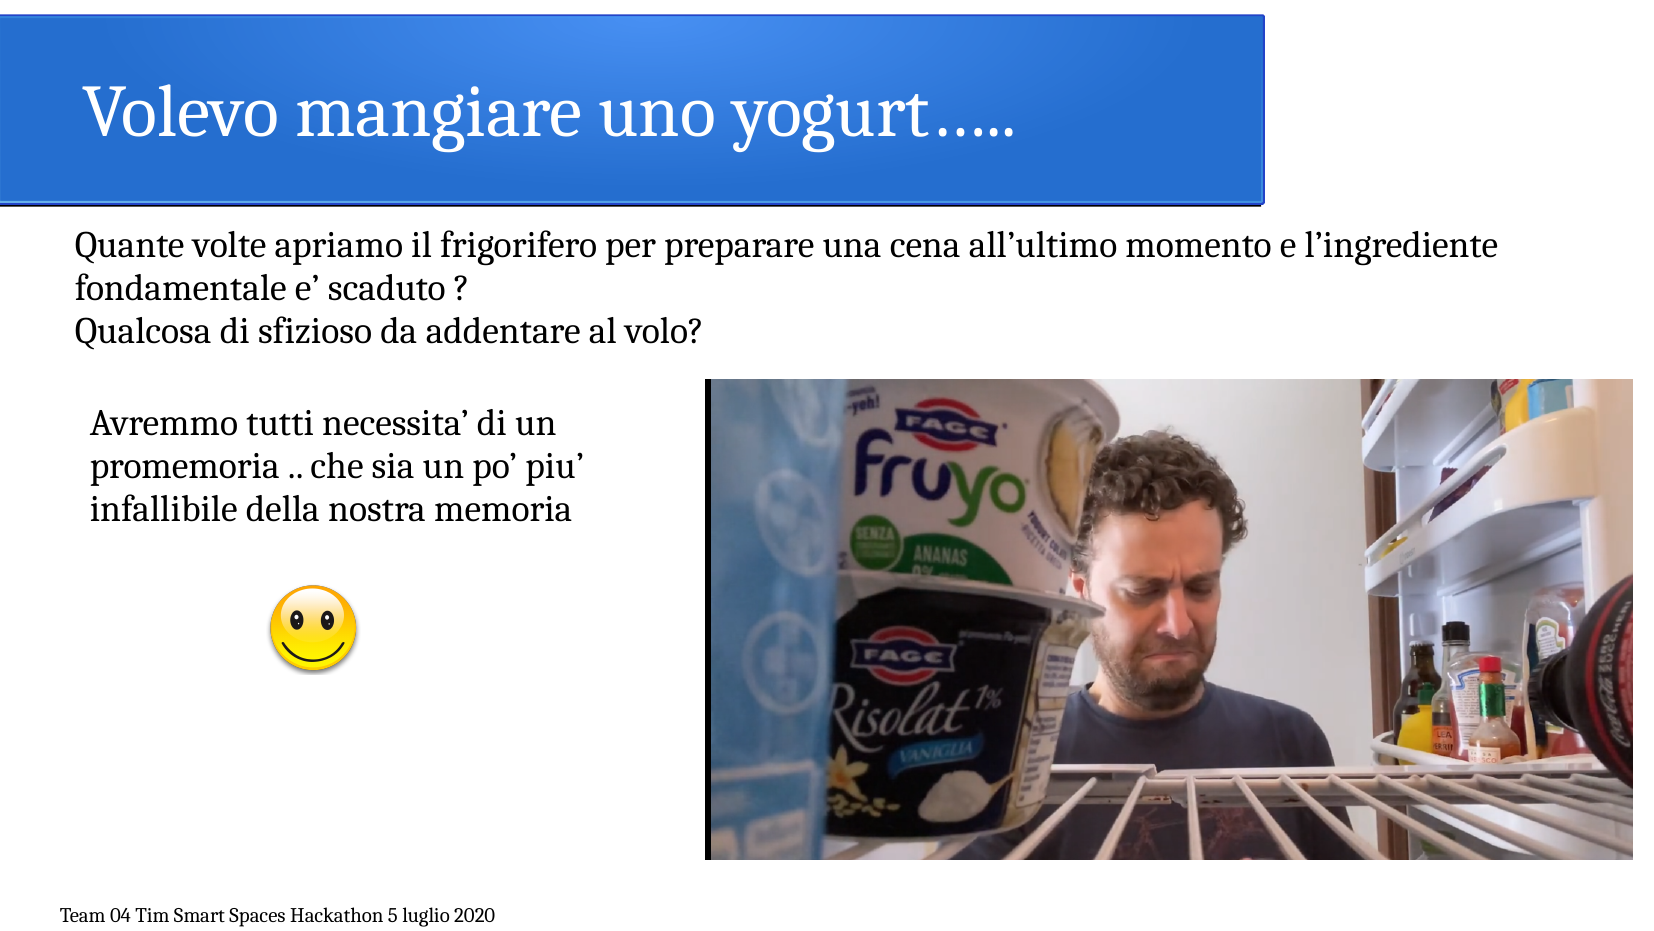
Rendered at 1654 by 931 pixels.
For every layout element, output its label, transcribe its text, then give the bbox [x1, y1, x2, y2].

title Volevo mangiare uno yogurt….. [82, 35, 1235, 189]
text_box Avremmo tutti necessita’ di un promemoria .. che sia un po’ piu’ infallibile della nostra memoria [75, 394, 631, 796]
picture [705, 379, 1633, 860]
text_box Quante volte apriamo il frigorifero per preparare una cena all’ultimo momento e l’ingrediente fondamentale e’ scaduto ? Qualcosa di sfizioso da addentare al volo? [60, 216, 1606, 496]
text_box Team 04 Tim Smart Spaces Hackathon 5 luglio 2020 [45, 896, 616, 931]
